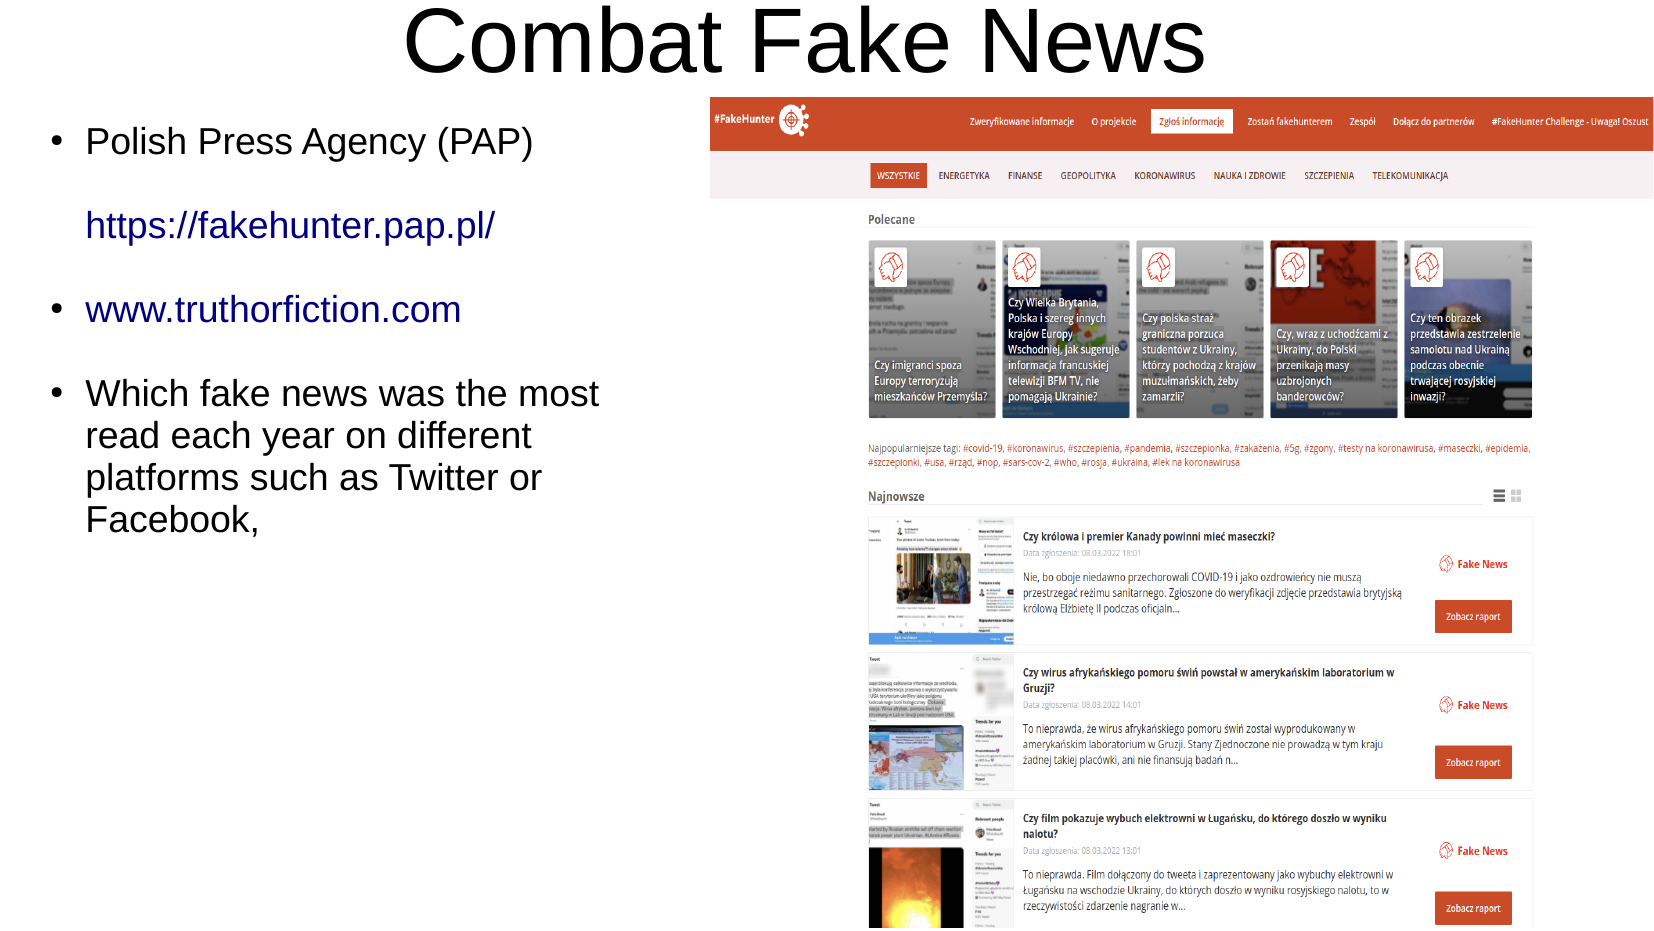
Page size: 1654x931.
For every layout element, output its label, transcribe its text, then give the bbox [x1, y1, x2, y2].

picture [710, 97, 1654, 928]
text_box Polish Press Agency (PAP) https://fakehunter.pap.pl/ www.truthorfiction.com Which fake news was the most read each year on different platforms such as Twitter or Facebook, [35, 113, 687, 633]
title Combat Fake News [61, 0, 1550, 99]
